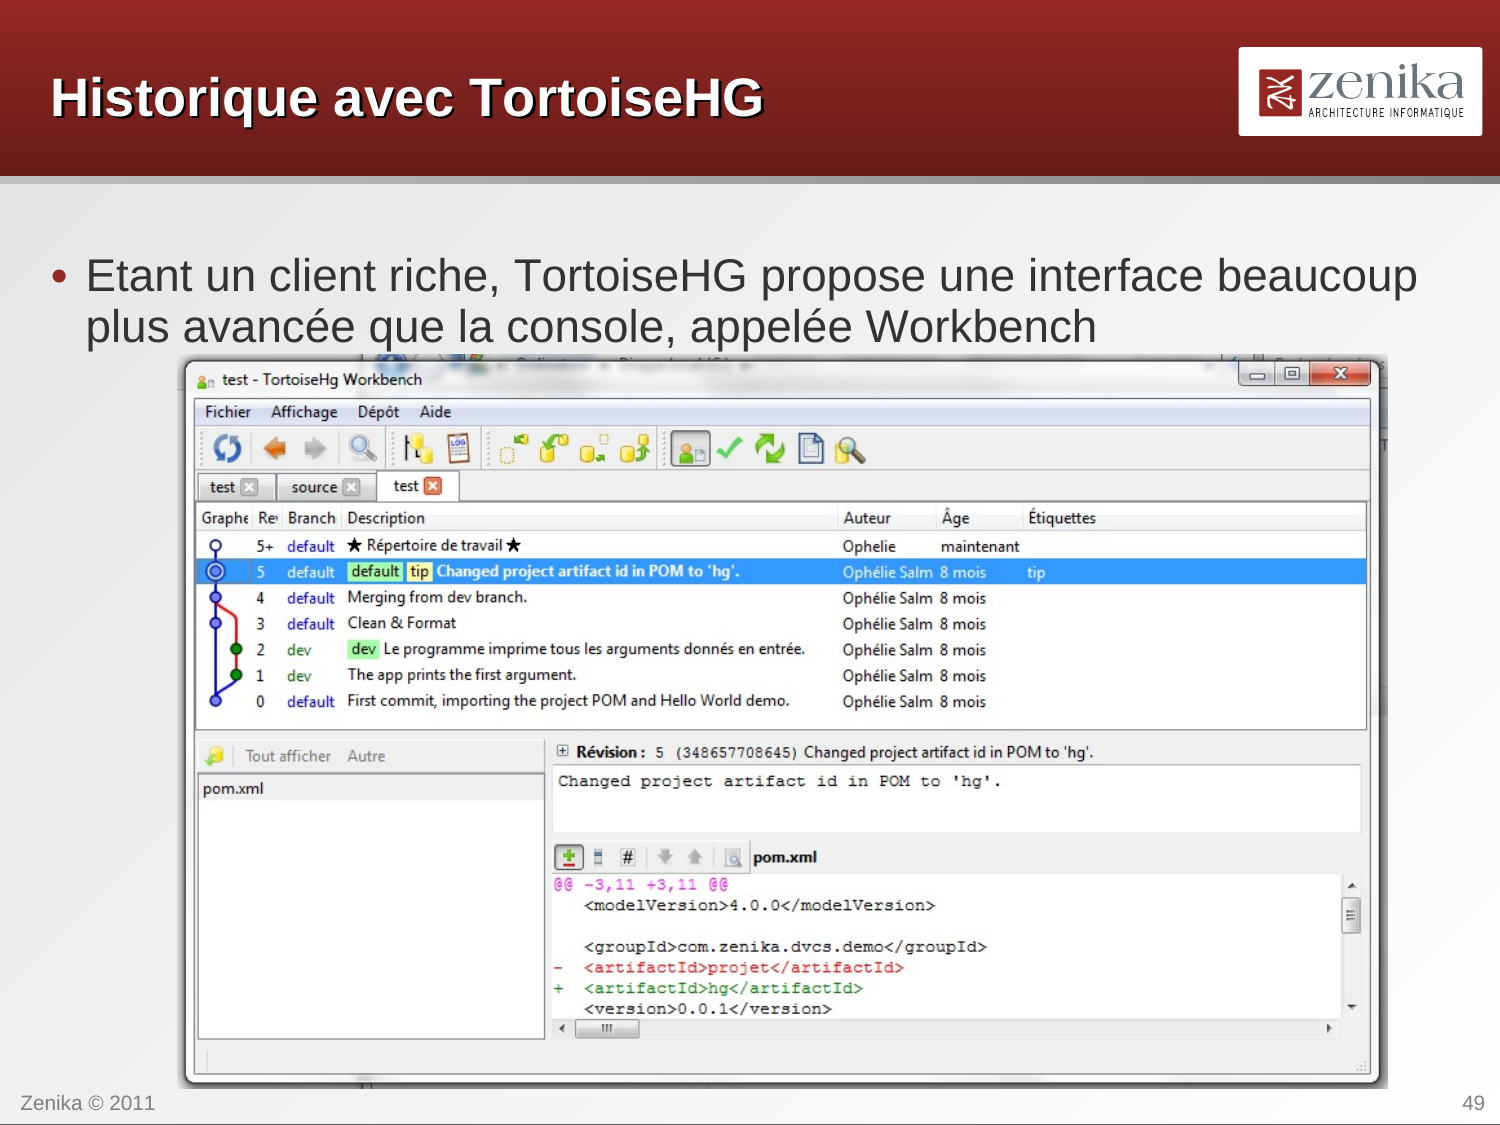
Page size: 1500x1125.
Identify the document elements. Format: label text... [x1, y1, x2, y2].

list Etant un client riche, TortoiseHG propose une interface beaucoup plus avancée que la console, appelée Workbench [50, 249, 1435, 1064]
title Historique avec TortoiseHG [50, 22, 1206, 172]
picture [1257, 58, 1464, 125]
picture [177, 354, 1388, 1089]
